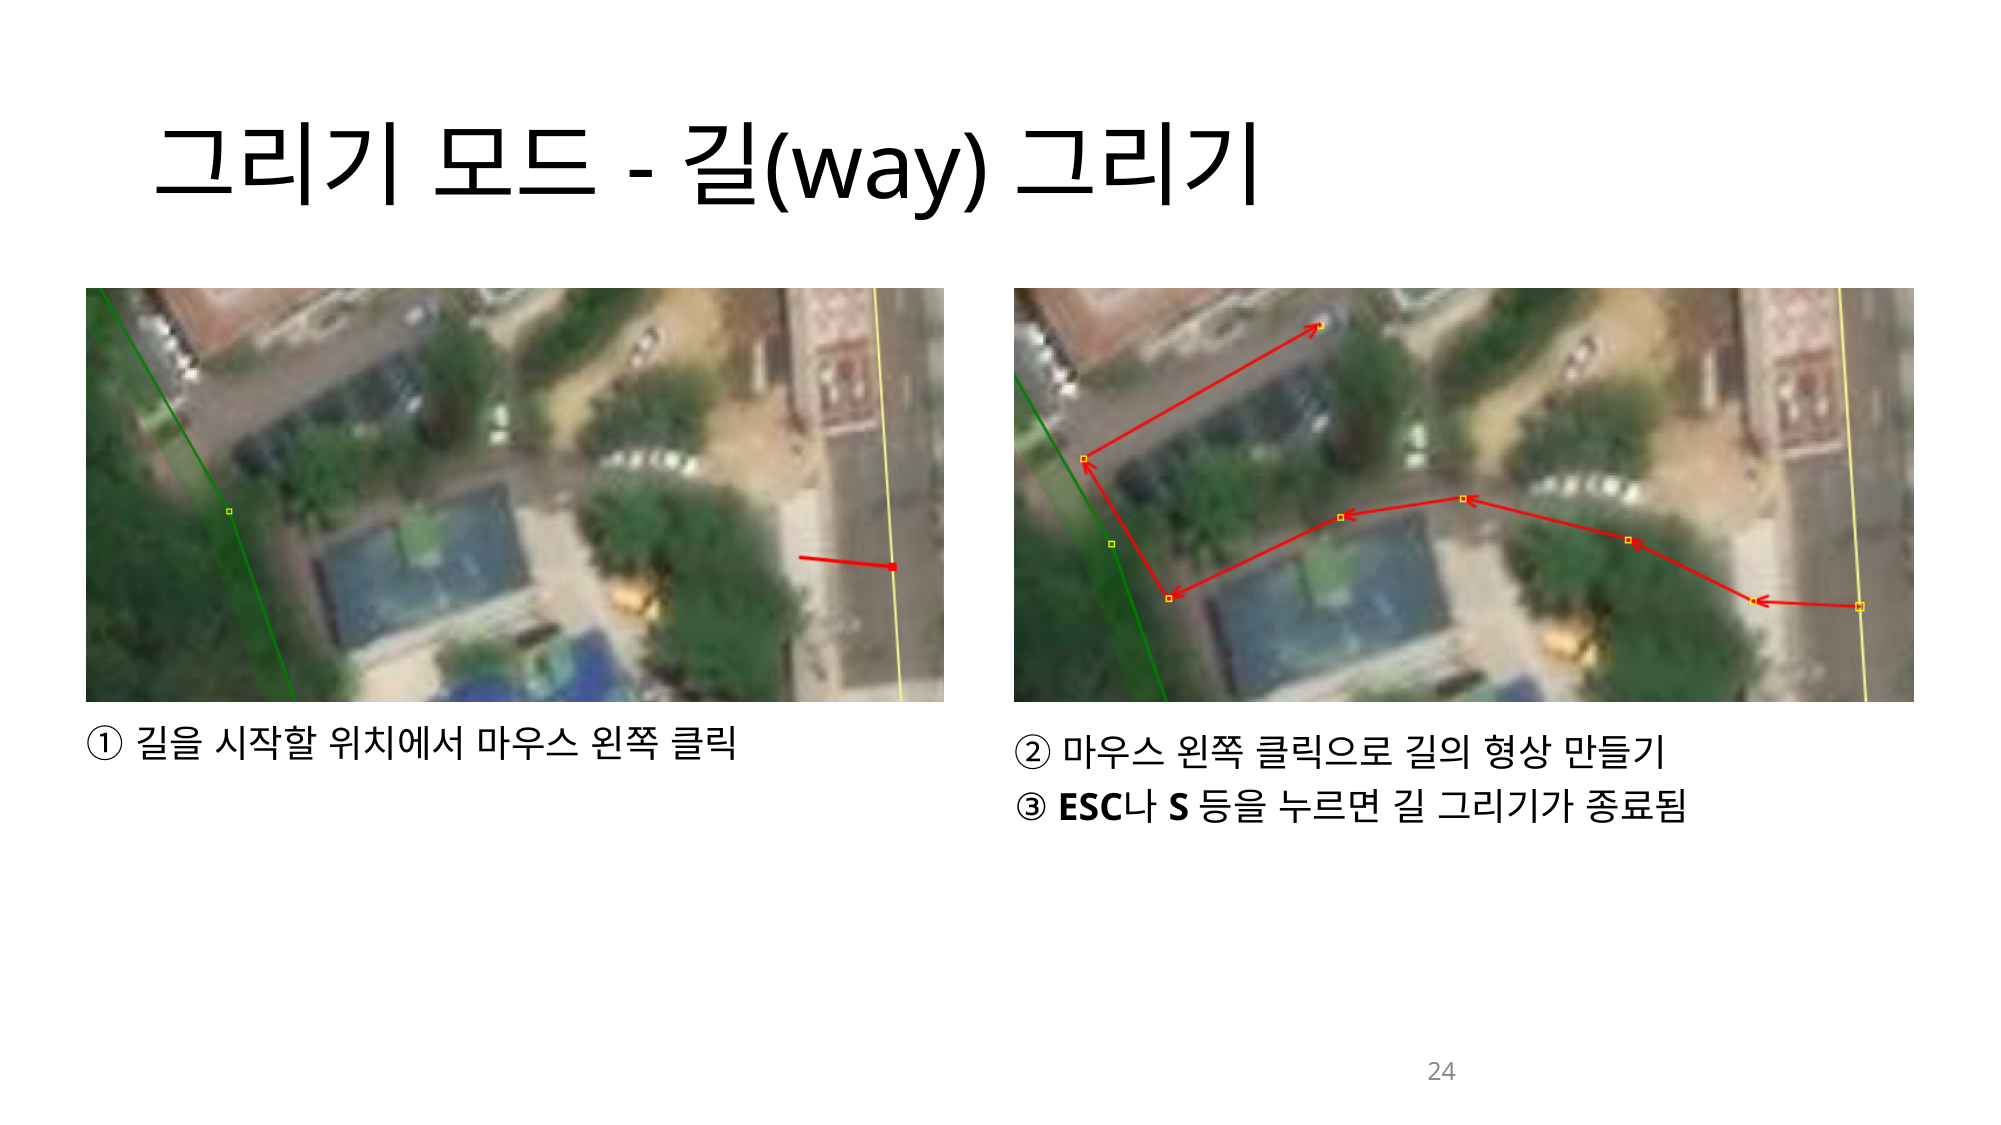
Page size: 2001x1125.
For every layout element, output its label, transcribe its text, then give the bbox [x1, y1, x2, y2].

text_box ② 마우스 왼쪽 클릭으로 길의 형상 만들기 ③ ESC나 S 등을 누르면 길 그리기가 종료됨 [1014, 712, 1701, 836]
text_box <숫자> [1412, 1042, 1863, 1103]
picture [1014, 288, 1914, 702]
picture [86, 288, 944, 702]
title 그리기 모드 - 길(way) 그리기 [137, 59, 1863, 278]
text_box ① 길을 시작할 위치에서 마우스 왼쪽 클릭 [86, 712, 725, 774]
